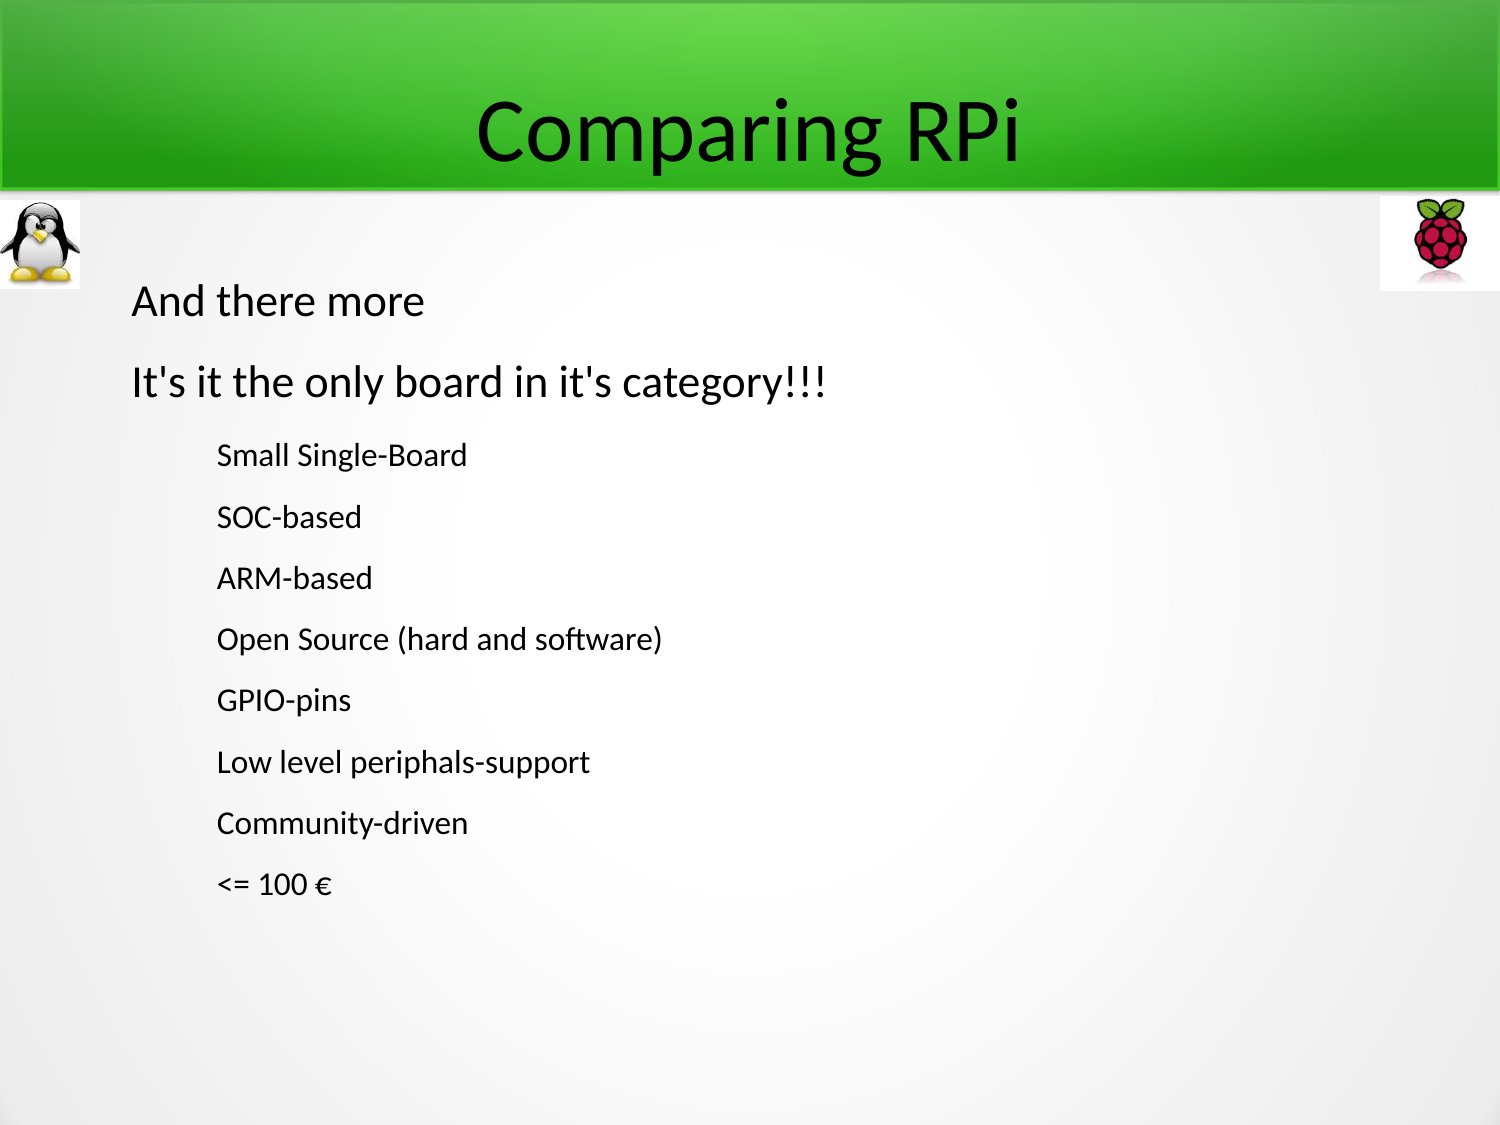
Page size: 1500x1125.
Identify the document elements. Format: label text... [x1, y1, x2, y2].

picture [1380, 196, 1500, 291]
picture [0, 200, 80, 289]
list And there more It's it the only board in it's category!!! Small Single-Board SOC-based ARM-based Open Source (hard and software) GPIO-pins Low level periphals-support Community-driven <= 100 € [60, 262, 1176, 1006]
title Comparing RPi [75, 45, 1425, 233]
